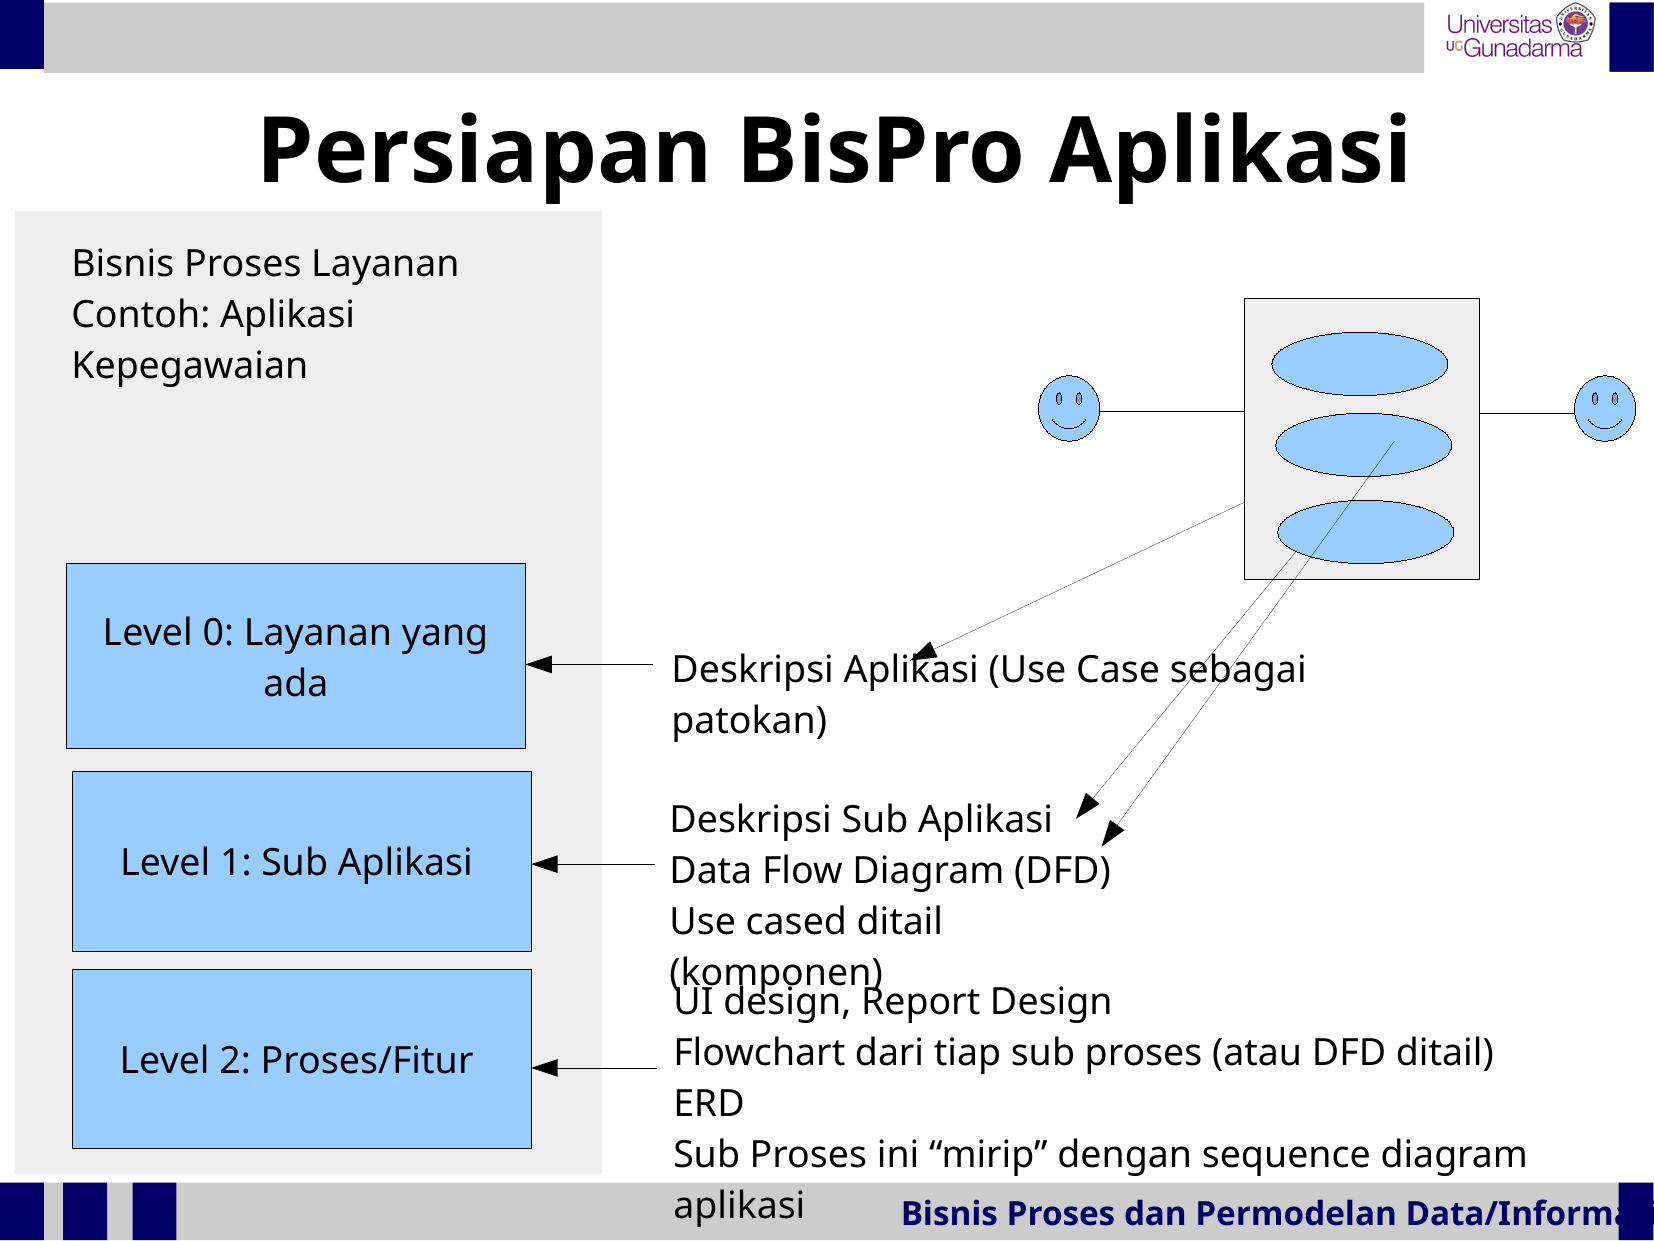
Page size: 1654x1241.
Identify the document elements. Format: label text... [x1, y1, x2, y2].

text_box UI design, Report Design Flowchart dari tiap sub proses (atau DFD ditail) ERD Sub Proses ini “mirip” dengan sequence diagram aplikasi [658, 967, 1547, 1208]
text_box Deskripsi Aplikasi (Use Case sebagai patokan) [1180, 634, 1452, 740]
text_box [1574, 375, 1636, 442]
text_box Level 1: Sub Aplikasi [72, 771, 532, 952]
text_box [14, 210, 603, 1175]
text_box Level 2: Proses/Fitur [72, 969, 532, 1149]
text_box Deskripsi Aplikasi (Use Case sebagai patokan) [656, 634, 1227, 740]
text_box Bisnis Proses Layanan Contoh: Aplikasi Kepegawaian [56, 229, 609, 380]
text_box [1038, 375, 1100, 442]
text_box Deskripsi Sub Aplikasi Data Flow Diagram (DFD) Use cased ditail (komponen) [654, 785, 1162, 944]
picture [1437, 2, 1610, 62]
text_box Level 0: Layanan yang ada [66, 563, 526, 749]
text_box Deskripsi Aplikasi (Use Case sebagai patokan) [1142, 634, 1254, 740]
title Persiapan BisPro Aplikasi [78, 84, 1592, 211]
text_box [1244, 298, 1480, 580]
